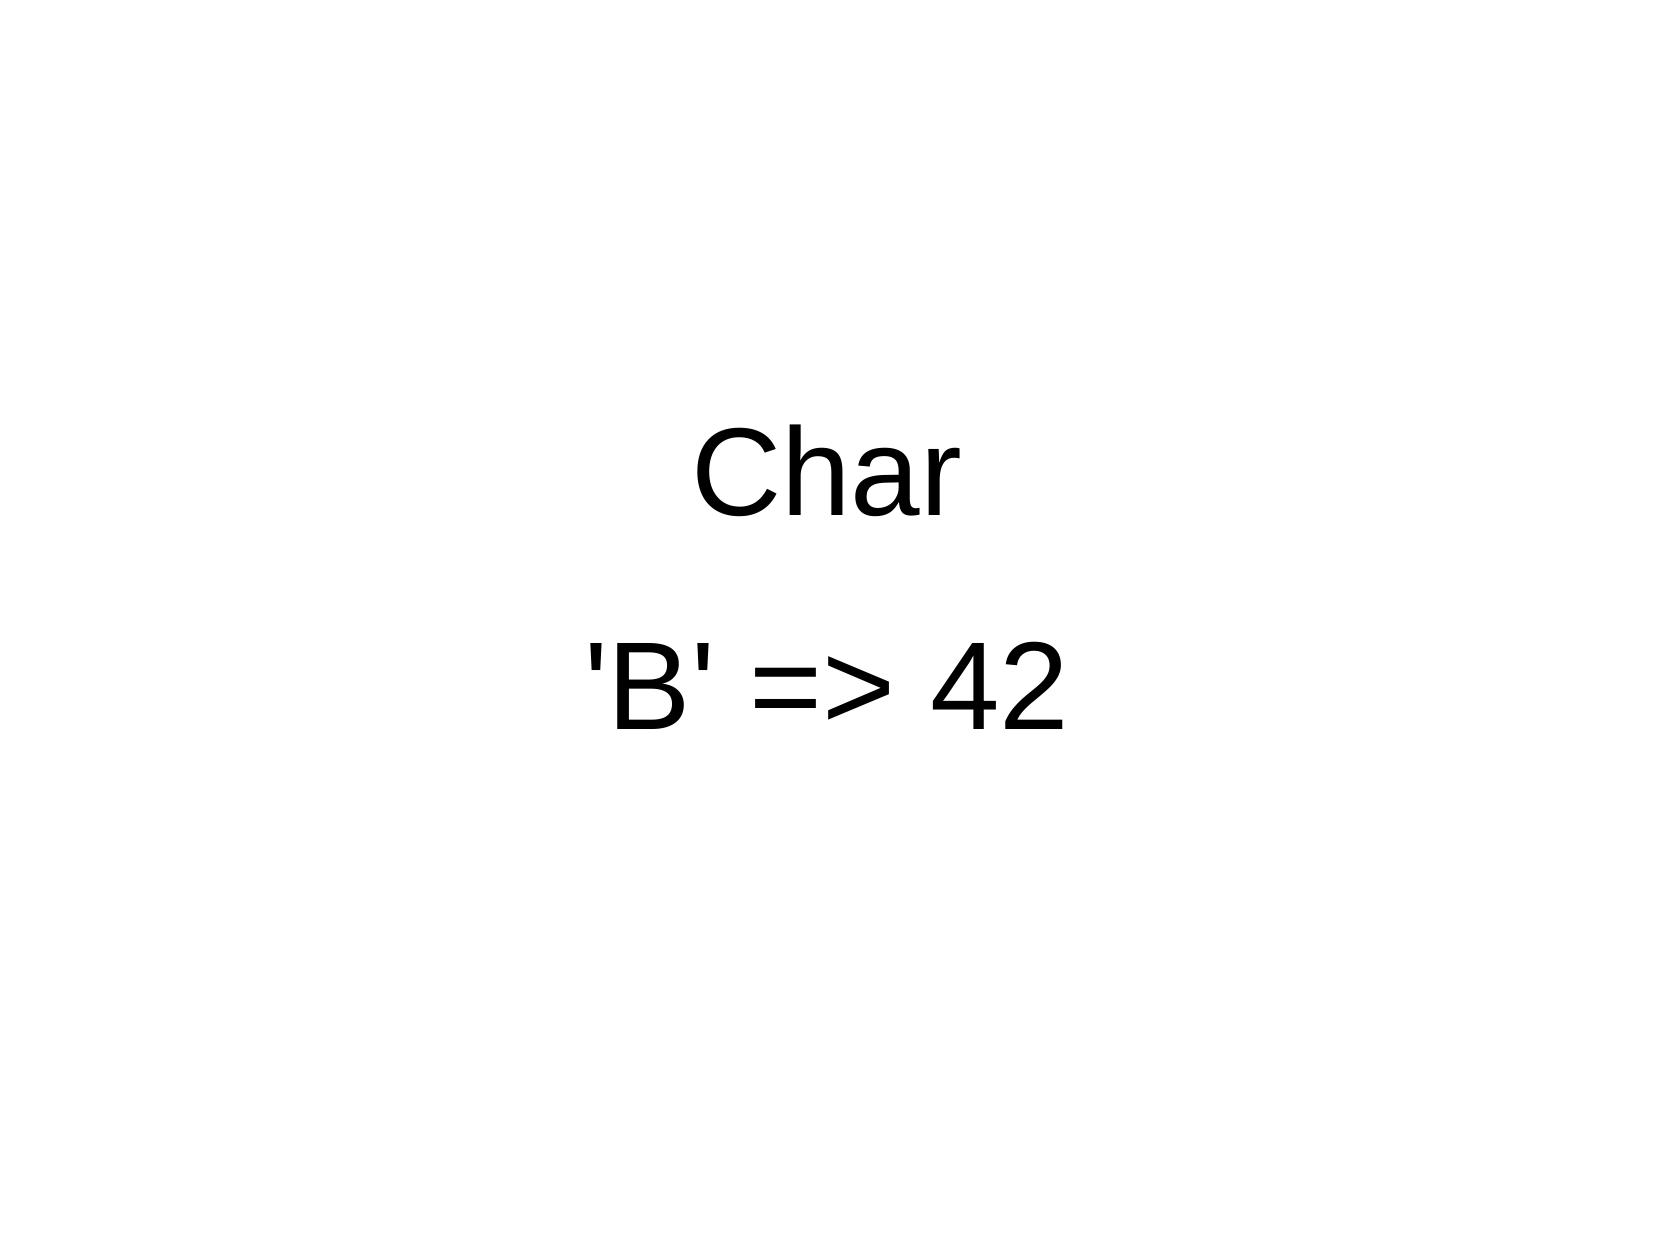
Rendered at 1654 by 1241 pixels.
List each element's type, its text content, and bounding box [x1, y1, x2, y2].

subtitle Char 'B' => 42 [82, 49, 1571, 1109]
